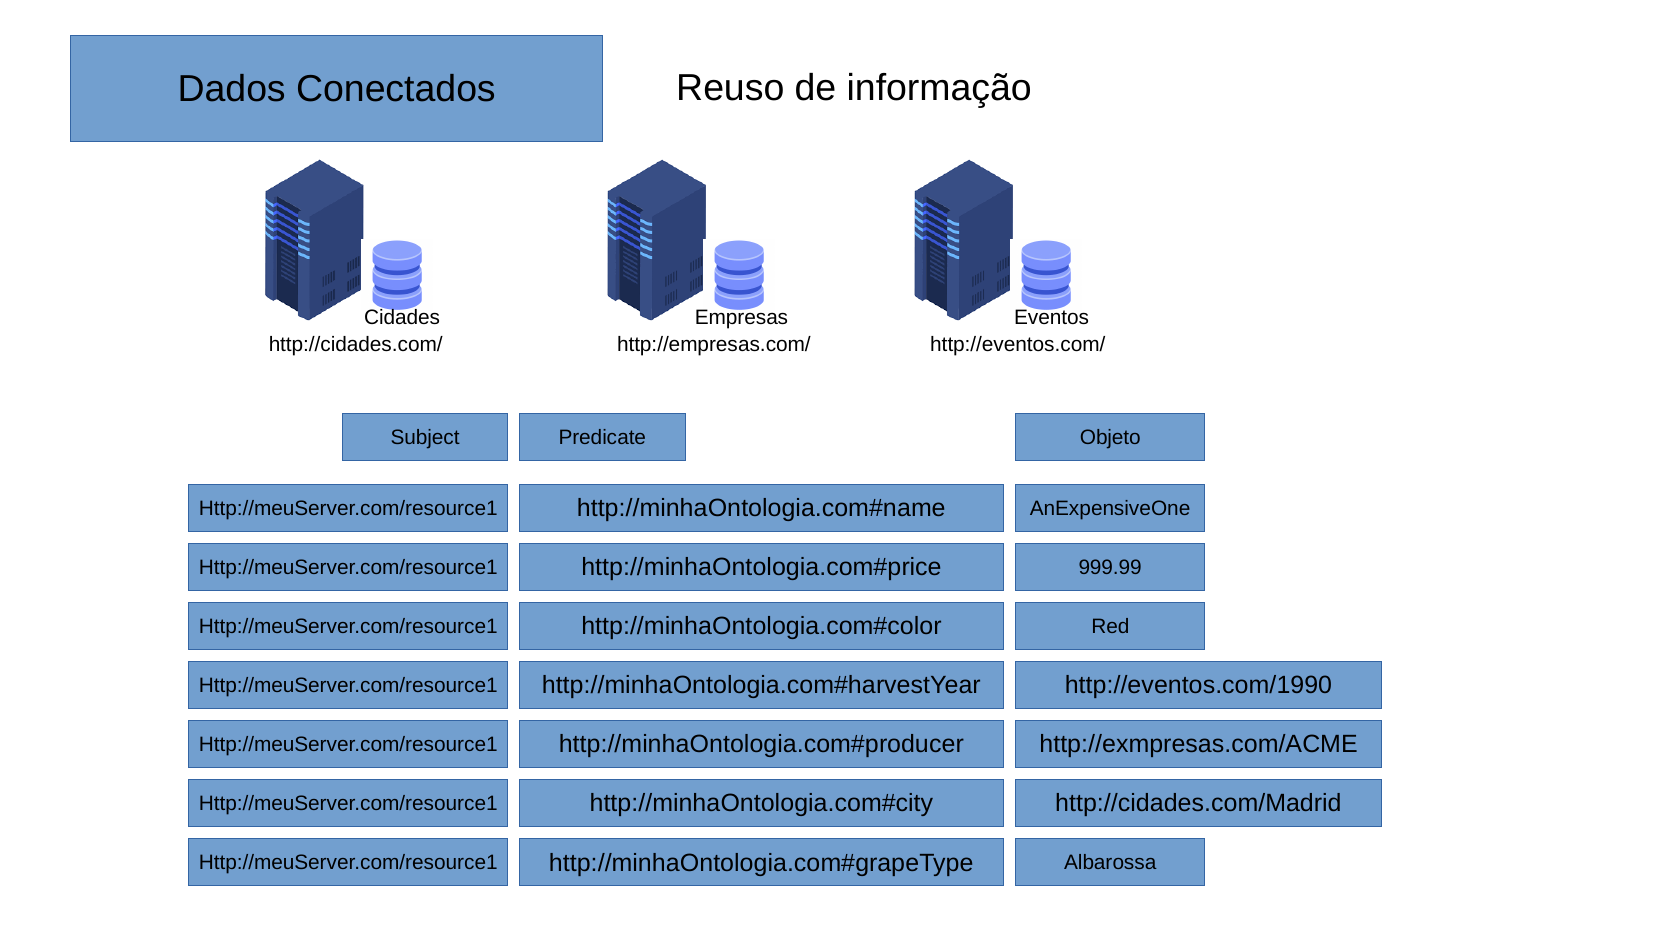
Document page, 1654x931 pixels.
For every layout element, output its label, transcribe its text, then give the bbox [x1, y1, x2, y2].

text_box Dados Conectados [70, 35, 603, 142]
text_box Http://meuServer.com/resource1 [188, 838, 508, 886]
text_box http://minhaOntologia.com#city [519, 779, 1004, 827]
text_box http://minhaOntologia.com#name [519, 484, 1004, 532]
text_box http://empresas.com/ [602, 324, 915, 367]
picture [231, 156, 433, 323]
text_box http://cidades.com/Madrid [1015, 779, 1382, 827]
picture [573, 156, 775, 323]
text_box Reuso de informação [661, 59, 1158, 119]
text_box Objeto [1015, 413, 1205, 461]
text_box Http://meuServer.com/resource1 [188, 661, 508, 709]
text_box AnExpensiveOne [1015, 484, 1205, 532]
text_box http://minhaOntologia.com#price [519, 543, 1004, 591]
text_box http://eventos.com/1990 [1015, 661, 1382, 709]
text_box Cidades [349, 298, 467, 324]
text_box http://exmpresas.com/ACME [1015, 720, 1382, 768]
text_box http://cidades.com/ [253, 324, 597, 367]
text_box Albarossa [1015, 838, 1205, 886]
text_box Http://meuServer.com/resource1 [188, 779, 508, 827]
text_box Http://meuServer.com/resource1 [188, 484, 508, 532]
text_box http://minhaOntologia.com#grapeType [519, 838, 1004, 886]
text_box http://minhaOntologia.com#harvestYear [519, 661, 1004, 709]
text_box Red [1015, 602, 1205, 650]
text_box Http://meuServer.com/resource1 [188, 543, 508, 591]
text_box Eventos [987, 298, 1117, 324]
text_box http://minhaOntologia.com#color [519, 602, 1004, 650]
text_box Empresas [680, 298, 810, 324]
text_box 999.99 [1015, 543, 1205, 591]
picture [880, 156, 1082, 323]
text_box http://minhaOntologia.com#producer [519, 720, 1004, 768]
text_box Http://meuServer.com/resource1 [188, 720, 508, 768]
text_box Http://meuServer.com/resource1 [188, 602, 508, 650]
text_box Predicate [519, 413, 686, 461]
text_box http://eventos.com/ [915, 324, 1258, 367]
text_box Subject [342, 413, 508, 461]
